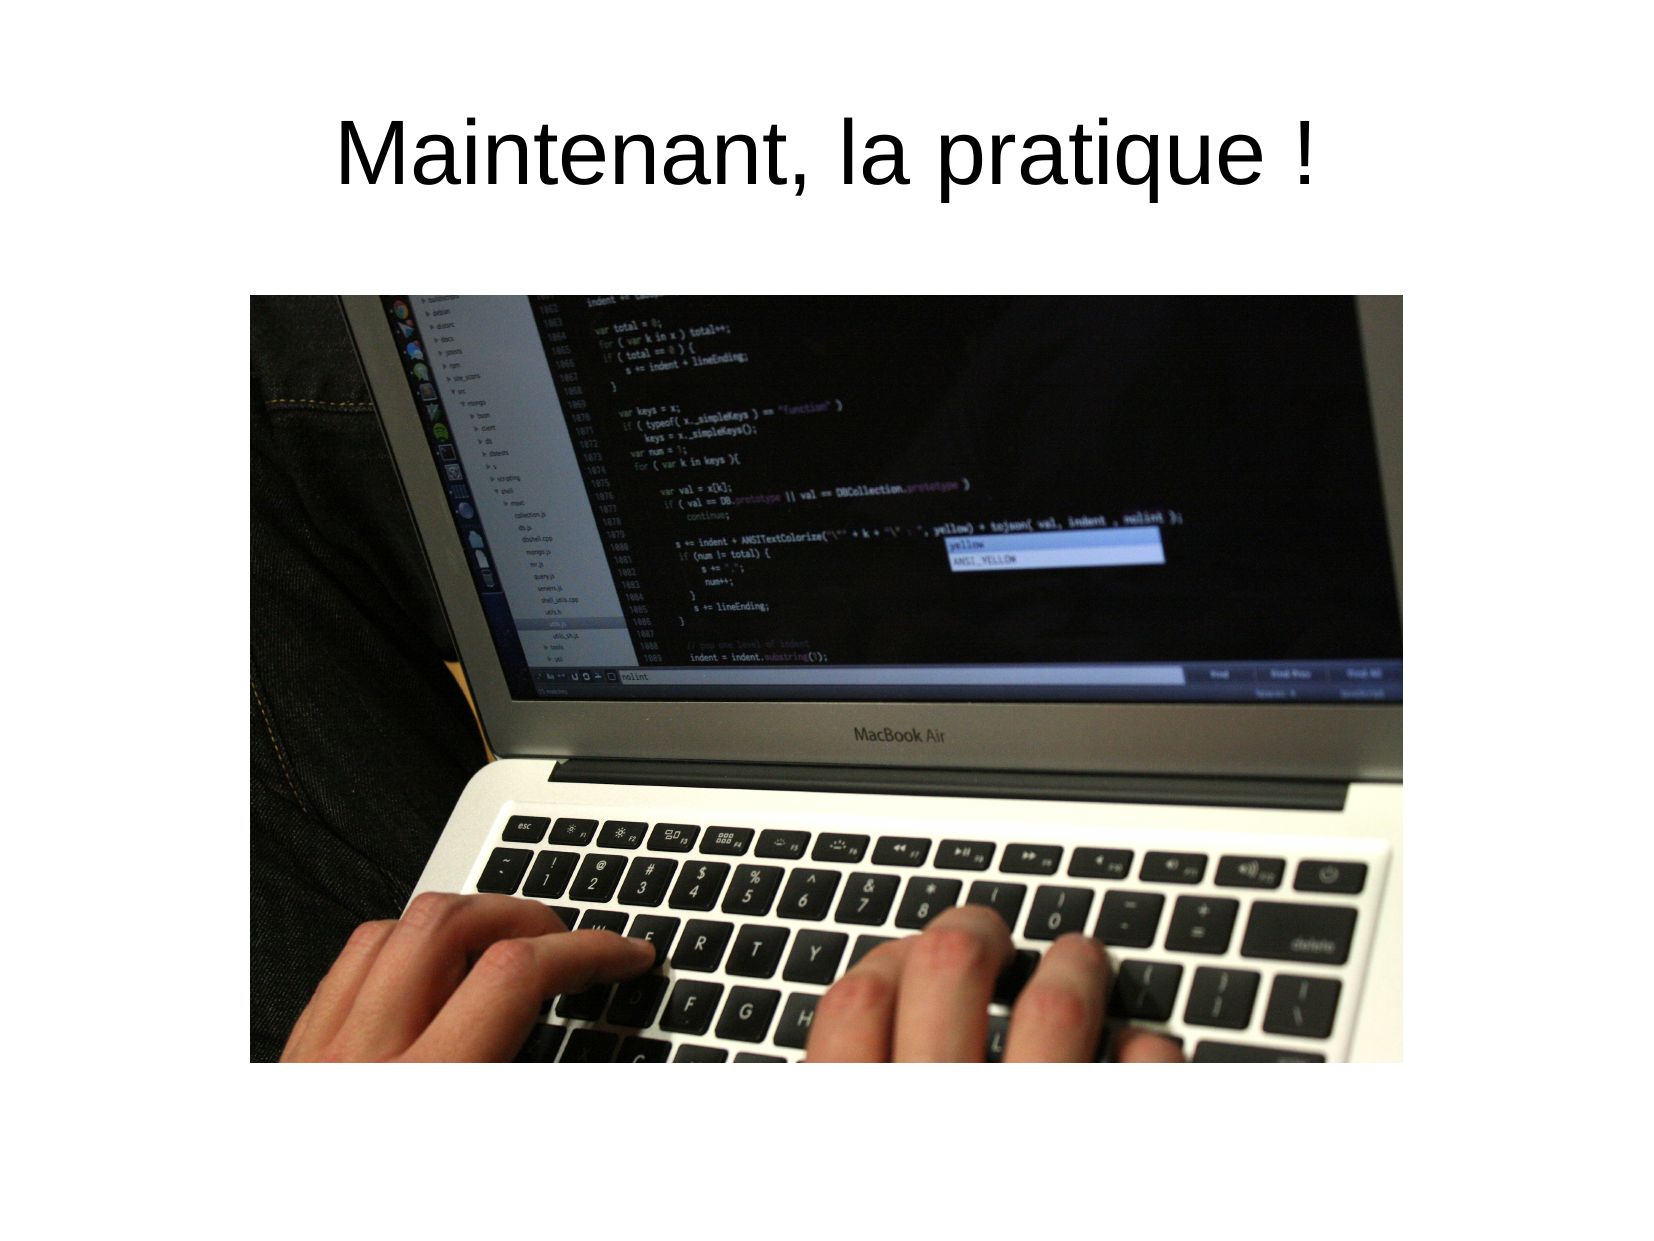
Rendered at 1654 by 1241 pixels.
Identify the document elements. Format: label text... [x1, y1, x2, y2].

title Maintenant, la pratique ! [82, 49, 1571, 257]
picture [250, 295, 1403, 1063]
